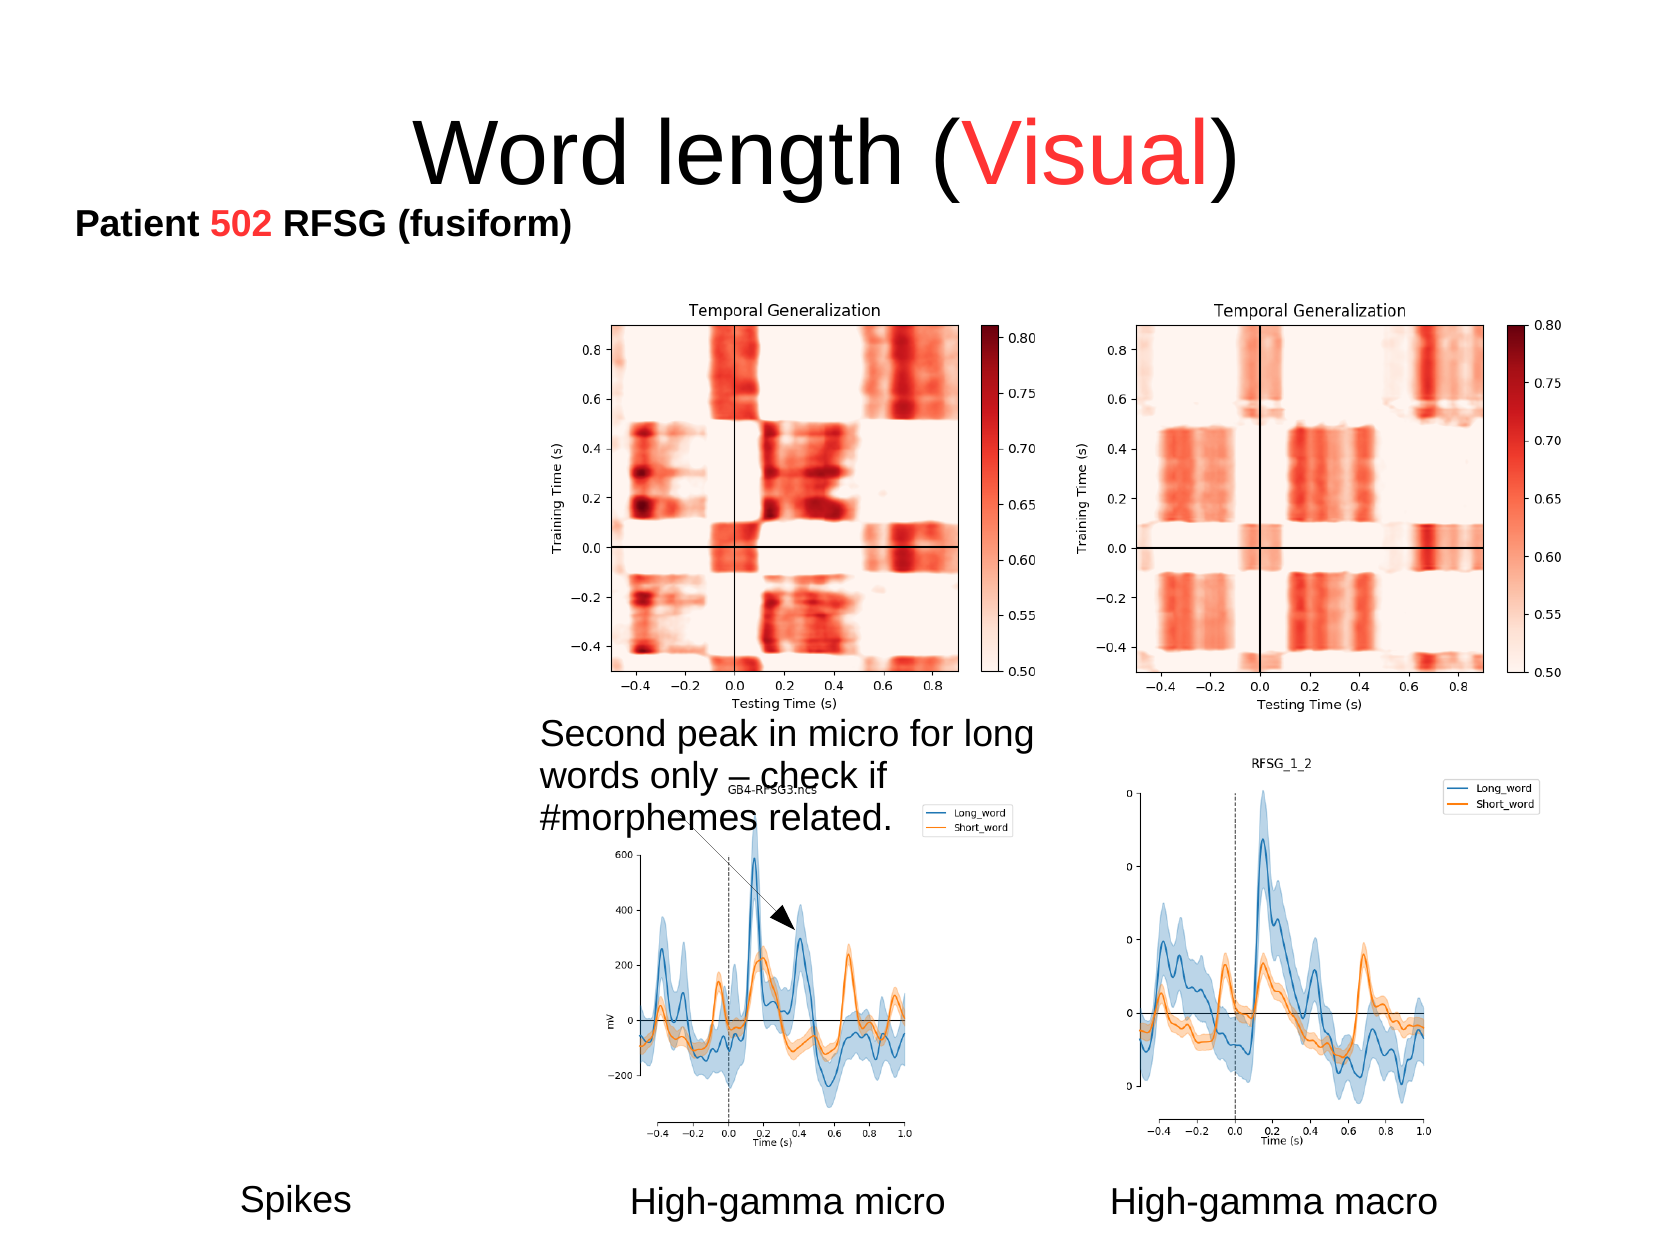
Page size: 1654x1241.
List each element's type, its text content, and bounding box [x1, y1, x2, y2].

title Word length (Visual) [82, 49, 1571, 257]
text_box Second peak in micro for long words only – check if #morphemes related. [525, 705, 1081, 846]
text_box High-gamma macro [1095, 1173, 1456, 1231]
picture [510, 270, 1654, 1168]
text_box Patient 502 RFSG (fusiform) [60, 195, 616, 256]
text_box High-gamma micro [615, 1173, 976, 1231]
text_box Spikes [225, 1171, 406, 1229]
